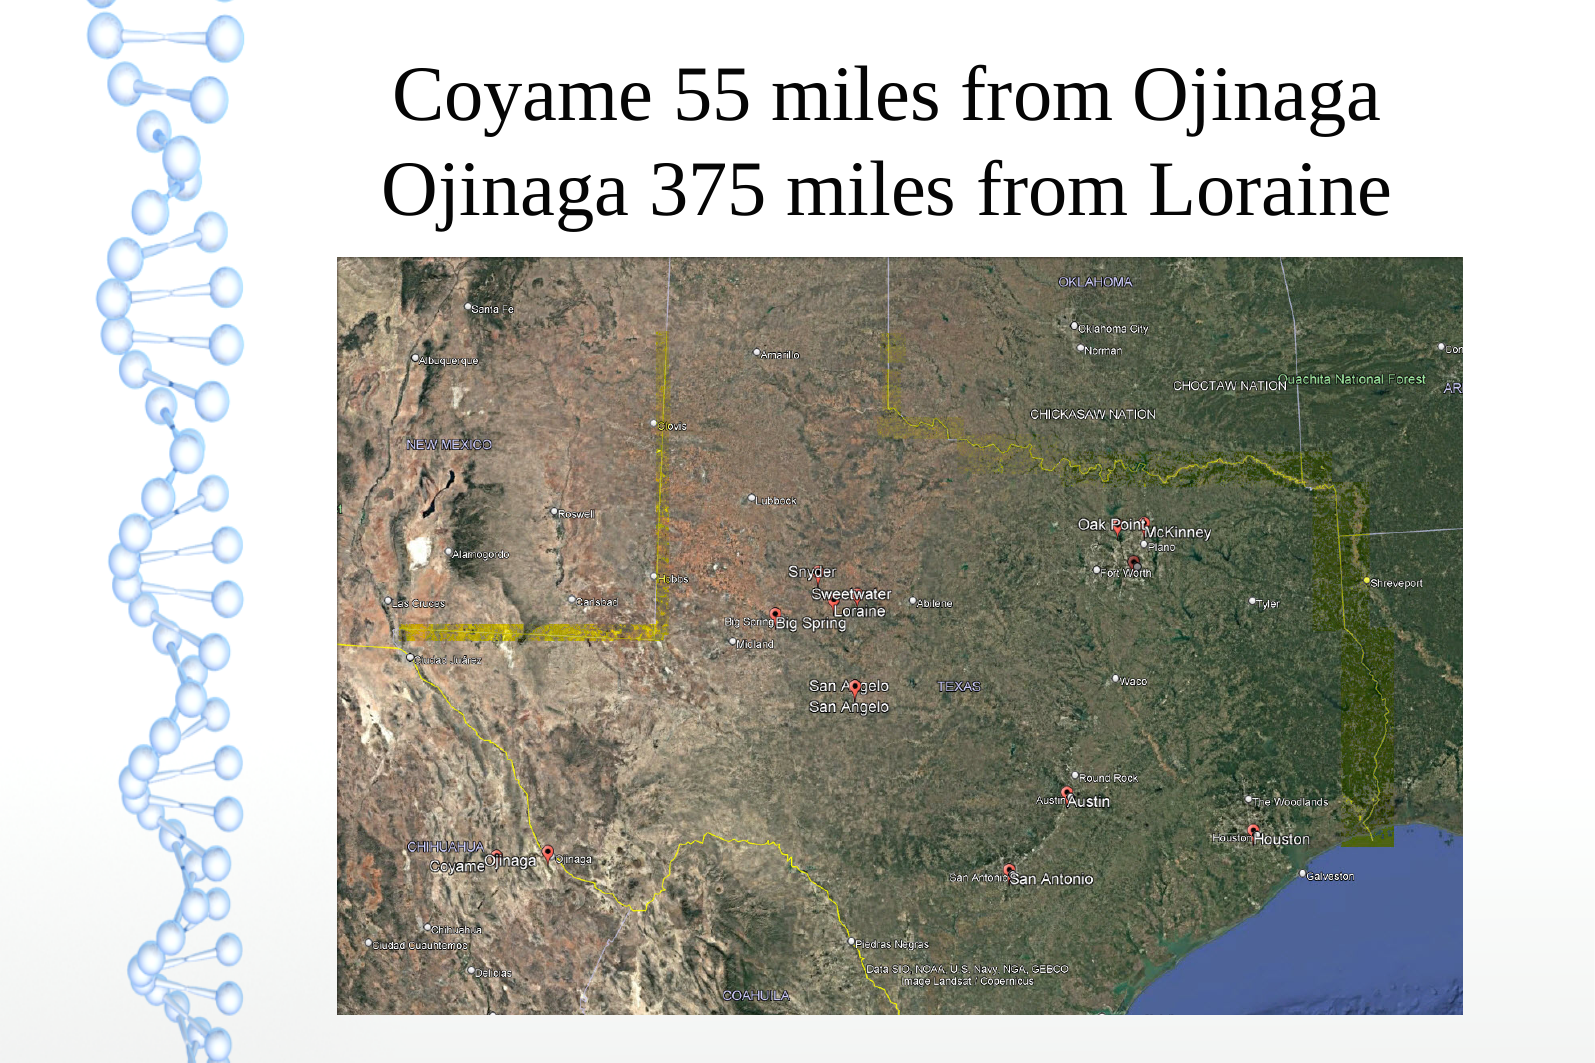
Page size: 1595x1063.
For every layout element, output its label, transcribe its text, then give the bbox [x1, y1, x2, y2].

text_box 25 [1143, 968, 1515, 1042]
picture [0, 0, 1595, 1063]
title Coyame 55 miles from Ojinaga Ojinaga 375 miles from Loraine [259, 42, 1515, 220]
